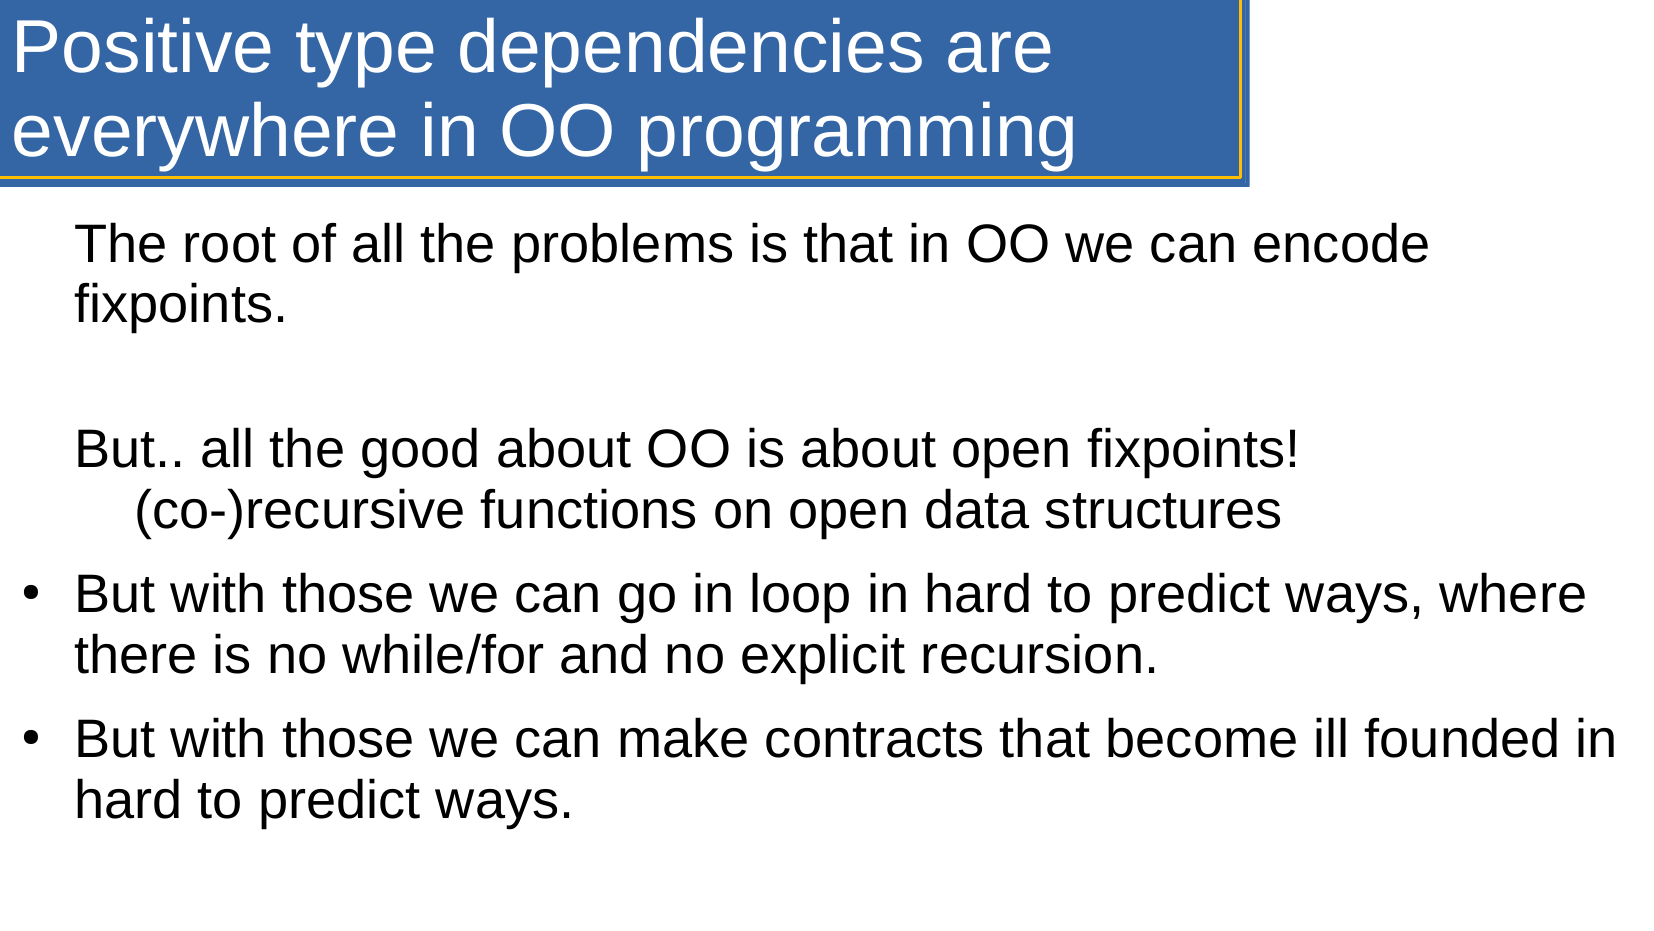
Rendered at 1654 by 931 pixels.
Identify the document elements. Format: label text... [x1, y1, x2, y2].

title Positive type dependencies are everywhere in OO programming [11, 4, 1238, 173]
list The root of all the problems is that in OO we can encode fixpoints. But.. all the good about OO is about open fixpoints! (co-)recursive functions on open data structures But with those we can go in loop in hard to predict ways, where there is no while/for and no explicit recursion. But with those we can make contracts that become ill founded in hard to predict ways. [3, 213, 1654, 919]
